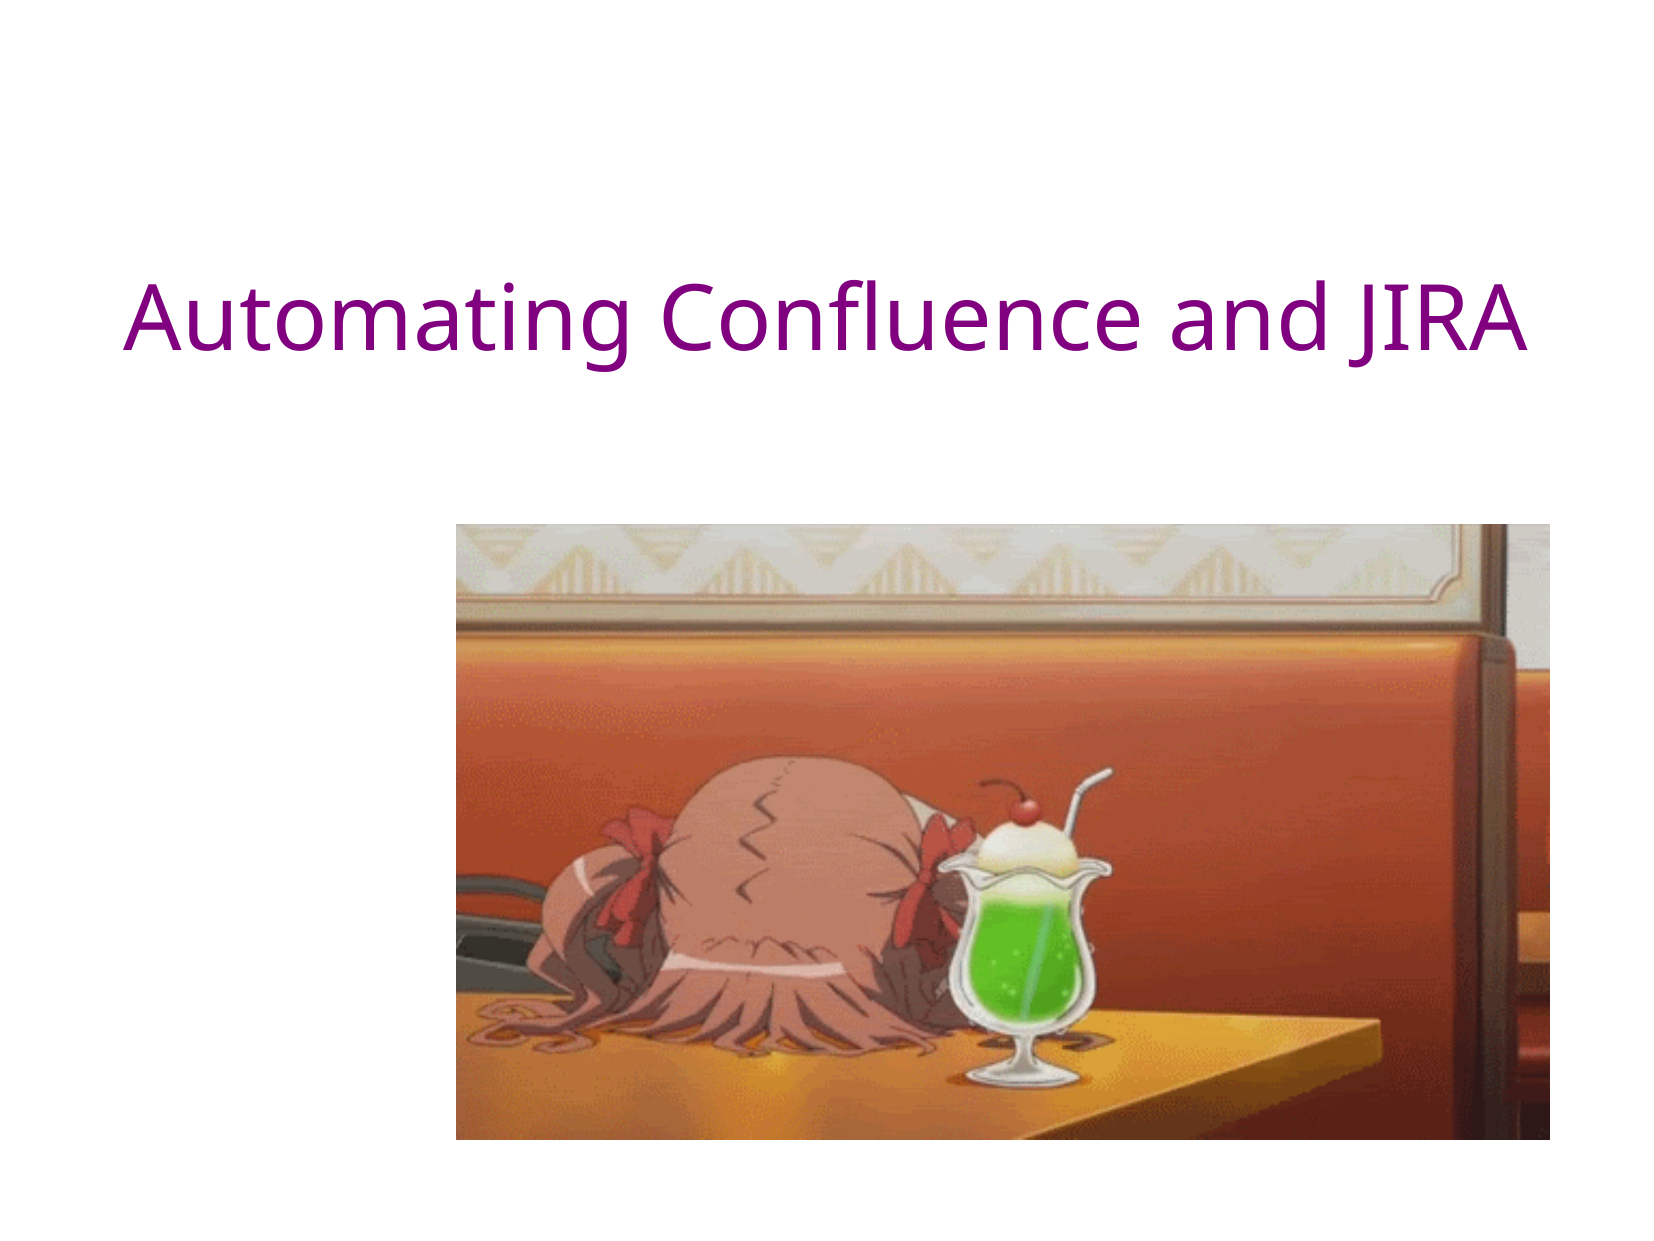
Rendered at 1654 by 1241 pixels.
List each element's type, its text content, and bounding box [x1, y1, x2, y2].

picture [456, 524, 1550, 1140]
subtitle Automating Confluence and JIRA [82, 0, 1571, 795]
